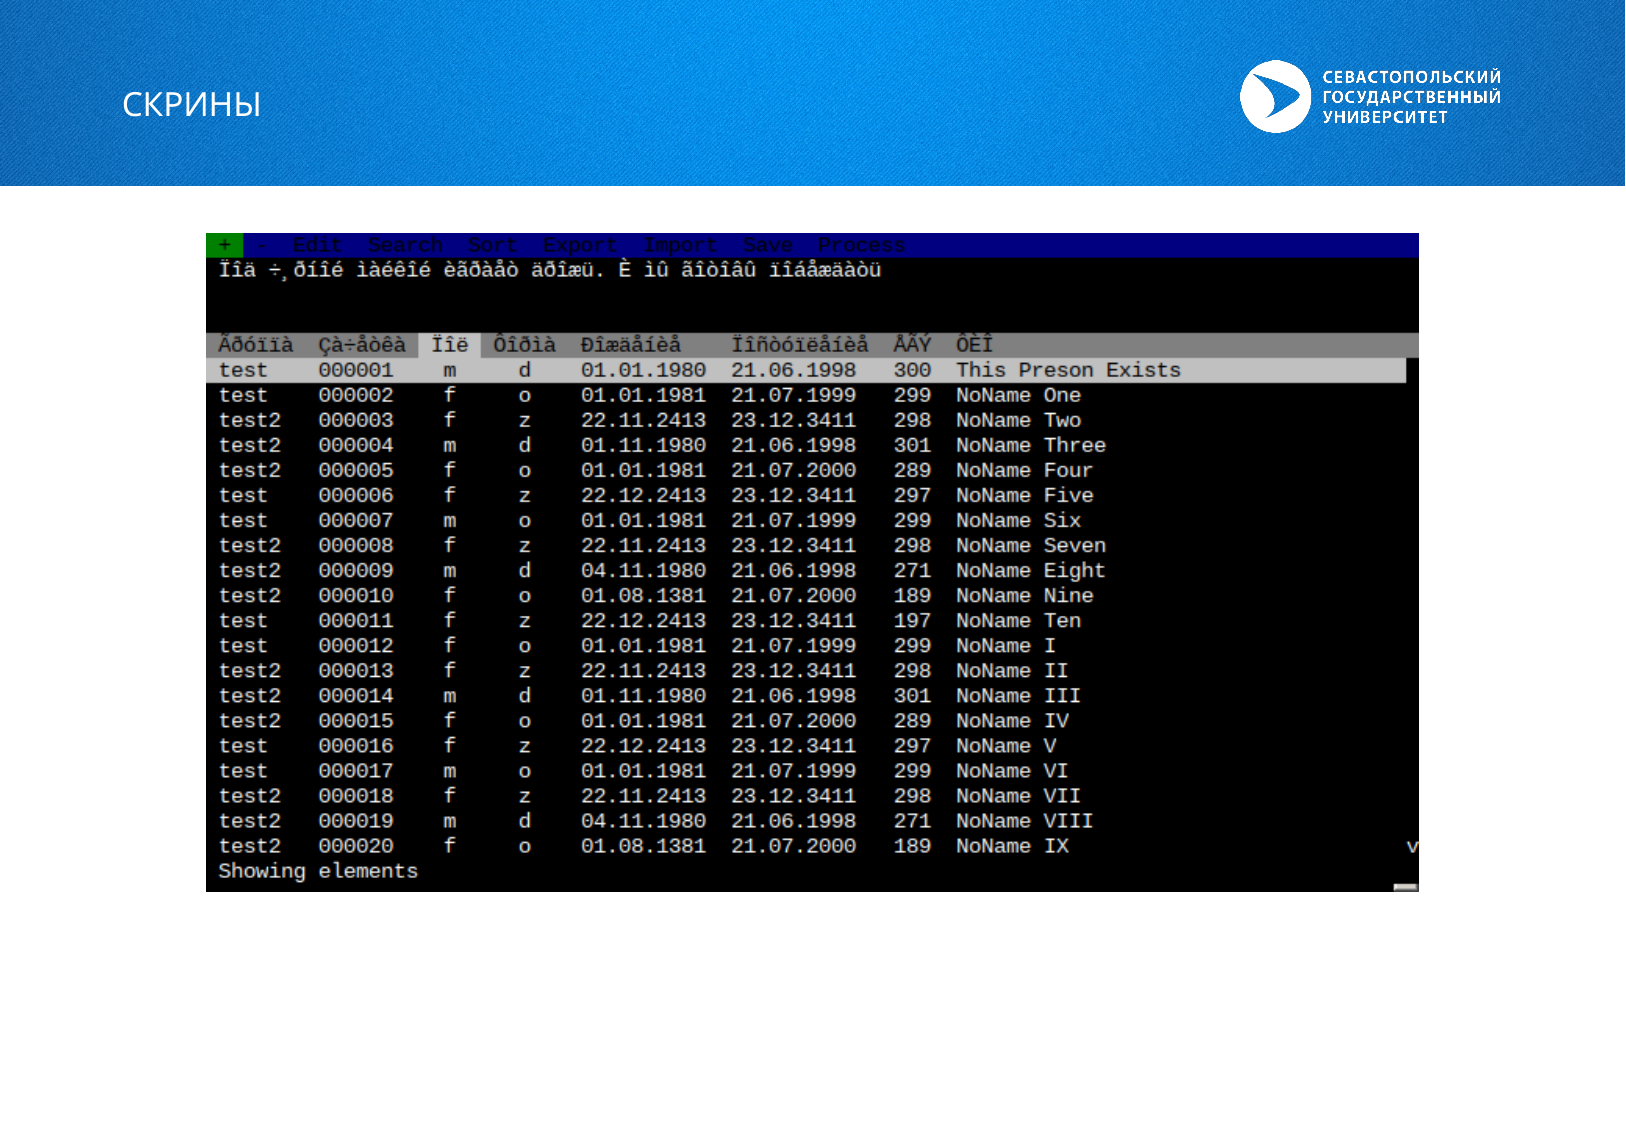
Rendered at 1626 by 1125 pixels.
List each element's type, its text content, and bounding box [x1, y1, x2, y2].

picture [206, 233, 1419, 892]
text_box СКРИНЫ [107, 80, 1012, 131]
picture [0, 0, 1625, 186]
